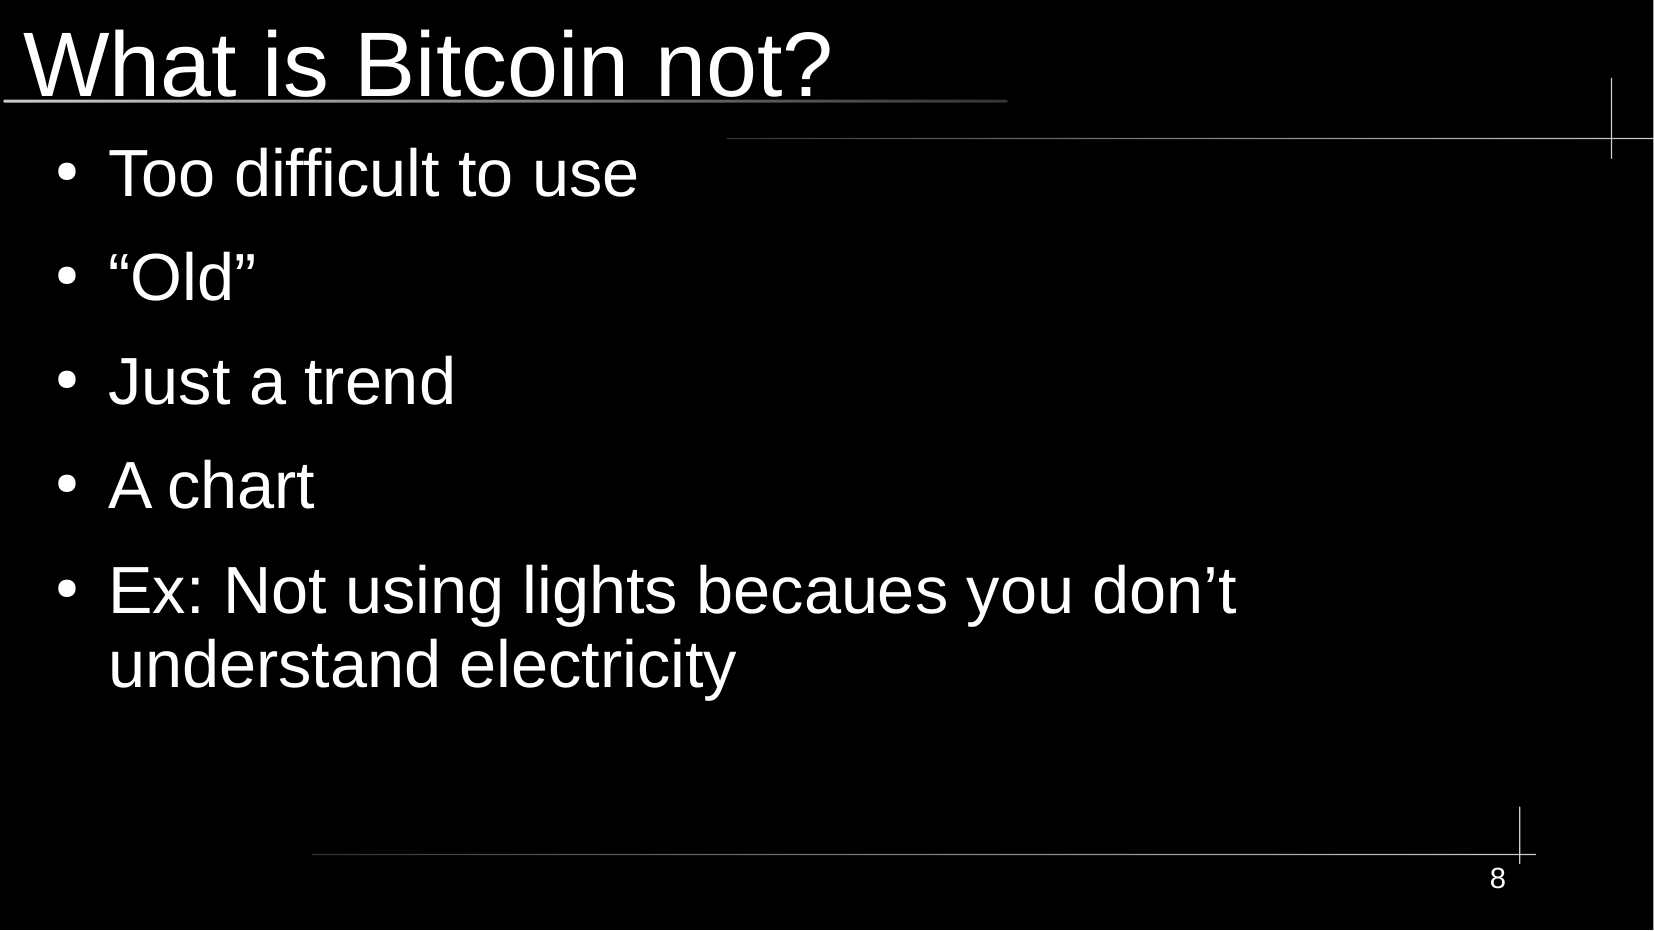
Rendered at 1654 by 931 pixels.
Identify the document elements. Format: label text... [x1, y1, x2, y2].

list Too difficult to use “Old” Just a trend A chart Ex: Not using lights becaues you don’t understand electricity [37, 135, 1501, 826]
title What is Bitcoin not? [23, 11, 1589, 119]
